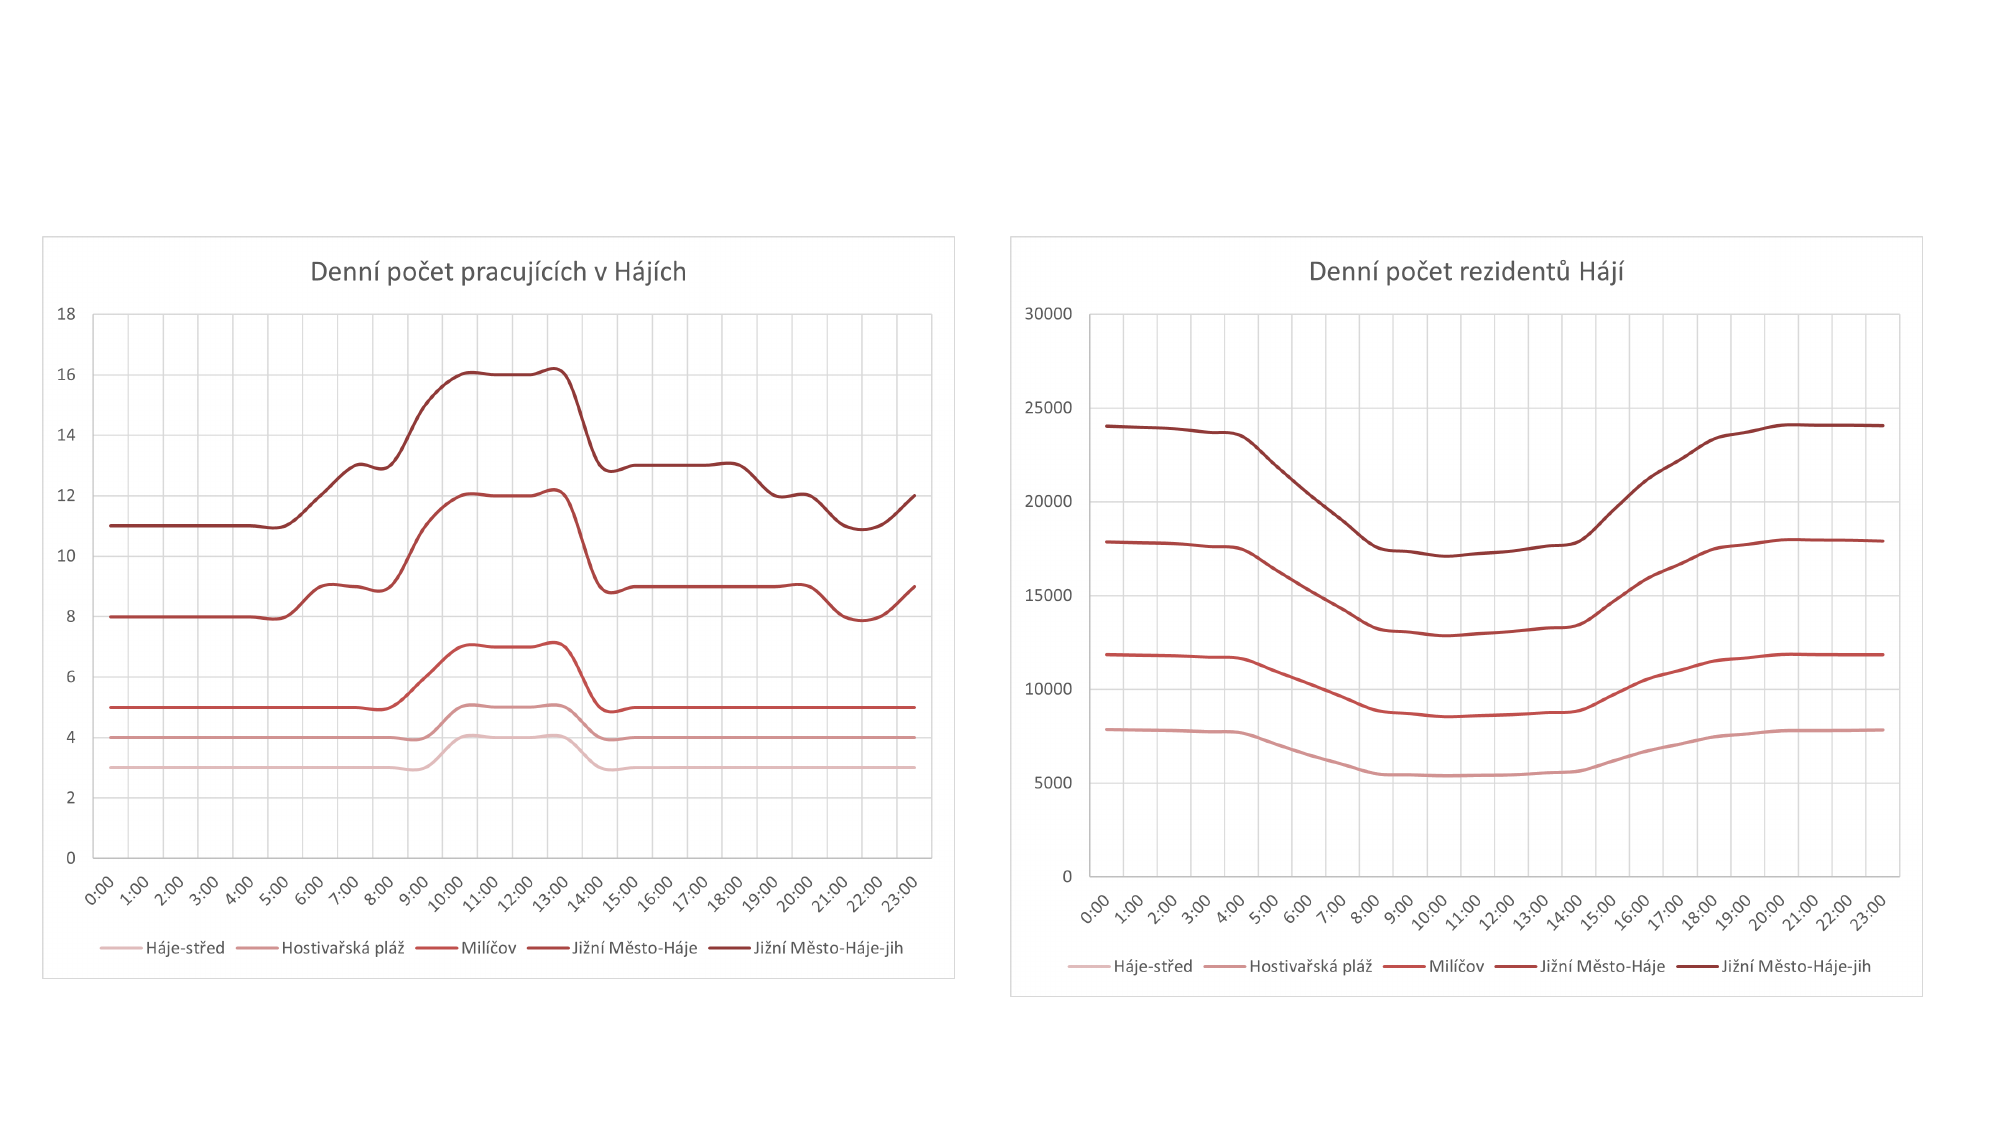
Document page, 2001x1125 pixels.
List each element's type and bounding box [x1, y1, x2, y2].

picture [42, 236, 955, 979]
picture [1010, 236, 1923, 997]
